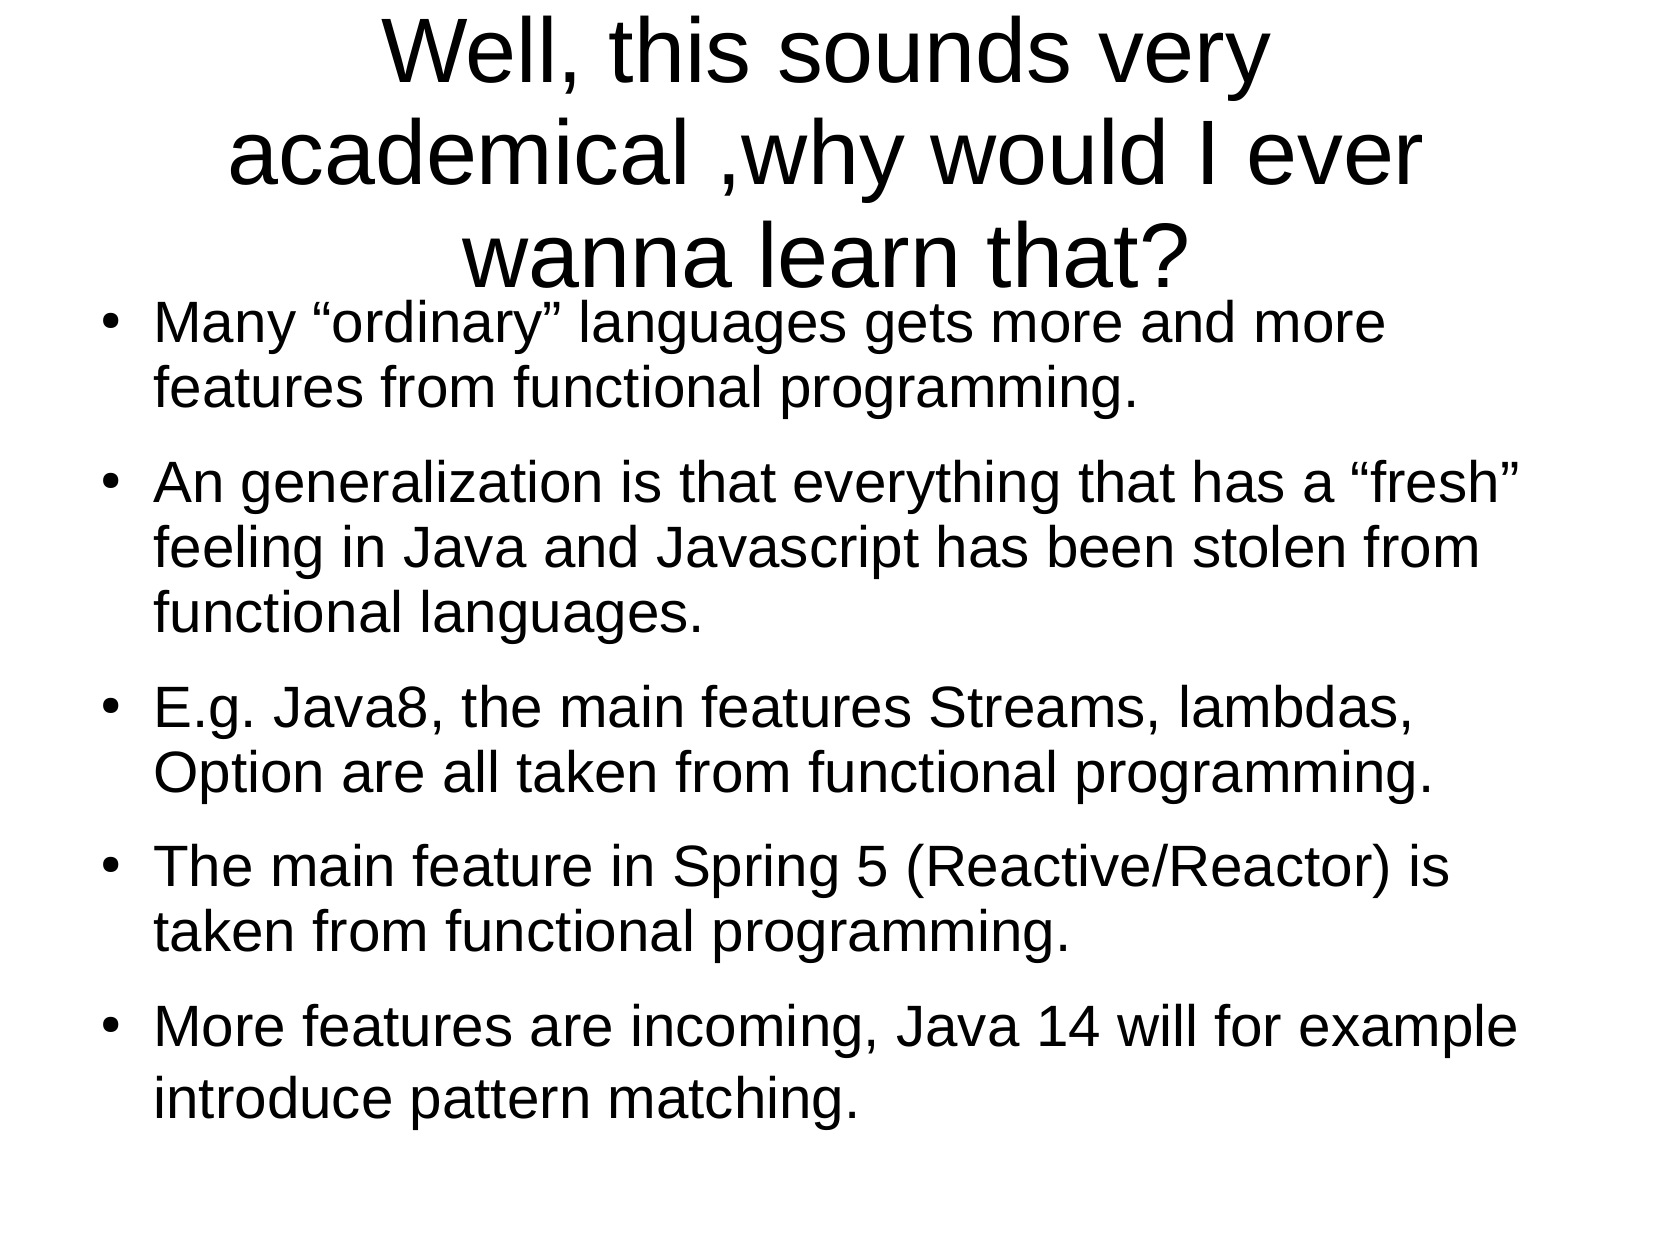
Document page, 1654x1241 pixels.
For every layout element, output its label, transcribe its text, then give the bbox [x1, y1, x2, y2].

title Well, this sounds very academical ,why would I ever wanna learn that? [82, 0, 1571, 290]
list Many “ordinary” languages gets more and more features from functional programming. An generalization is that everything that has a “fresh” feeling in Java and Javascript has been stolen from functional languages. E.g. Java8, the main features Streams, lambdas, Option are all taken from functional programming. The main feature in Spring 5 (Reactive/Reactor) is taken from functional programming. More features are incoming, Java 14 will for example introduce pattern matching. [82, 290, 1571, 1134]
